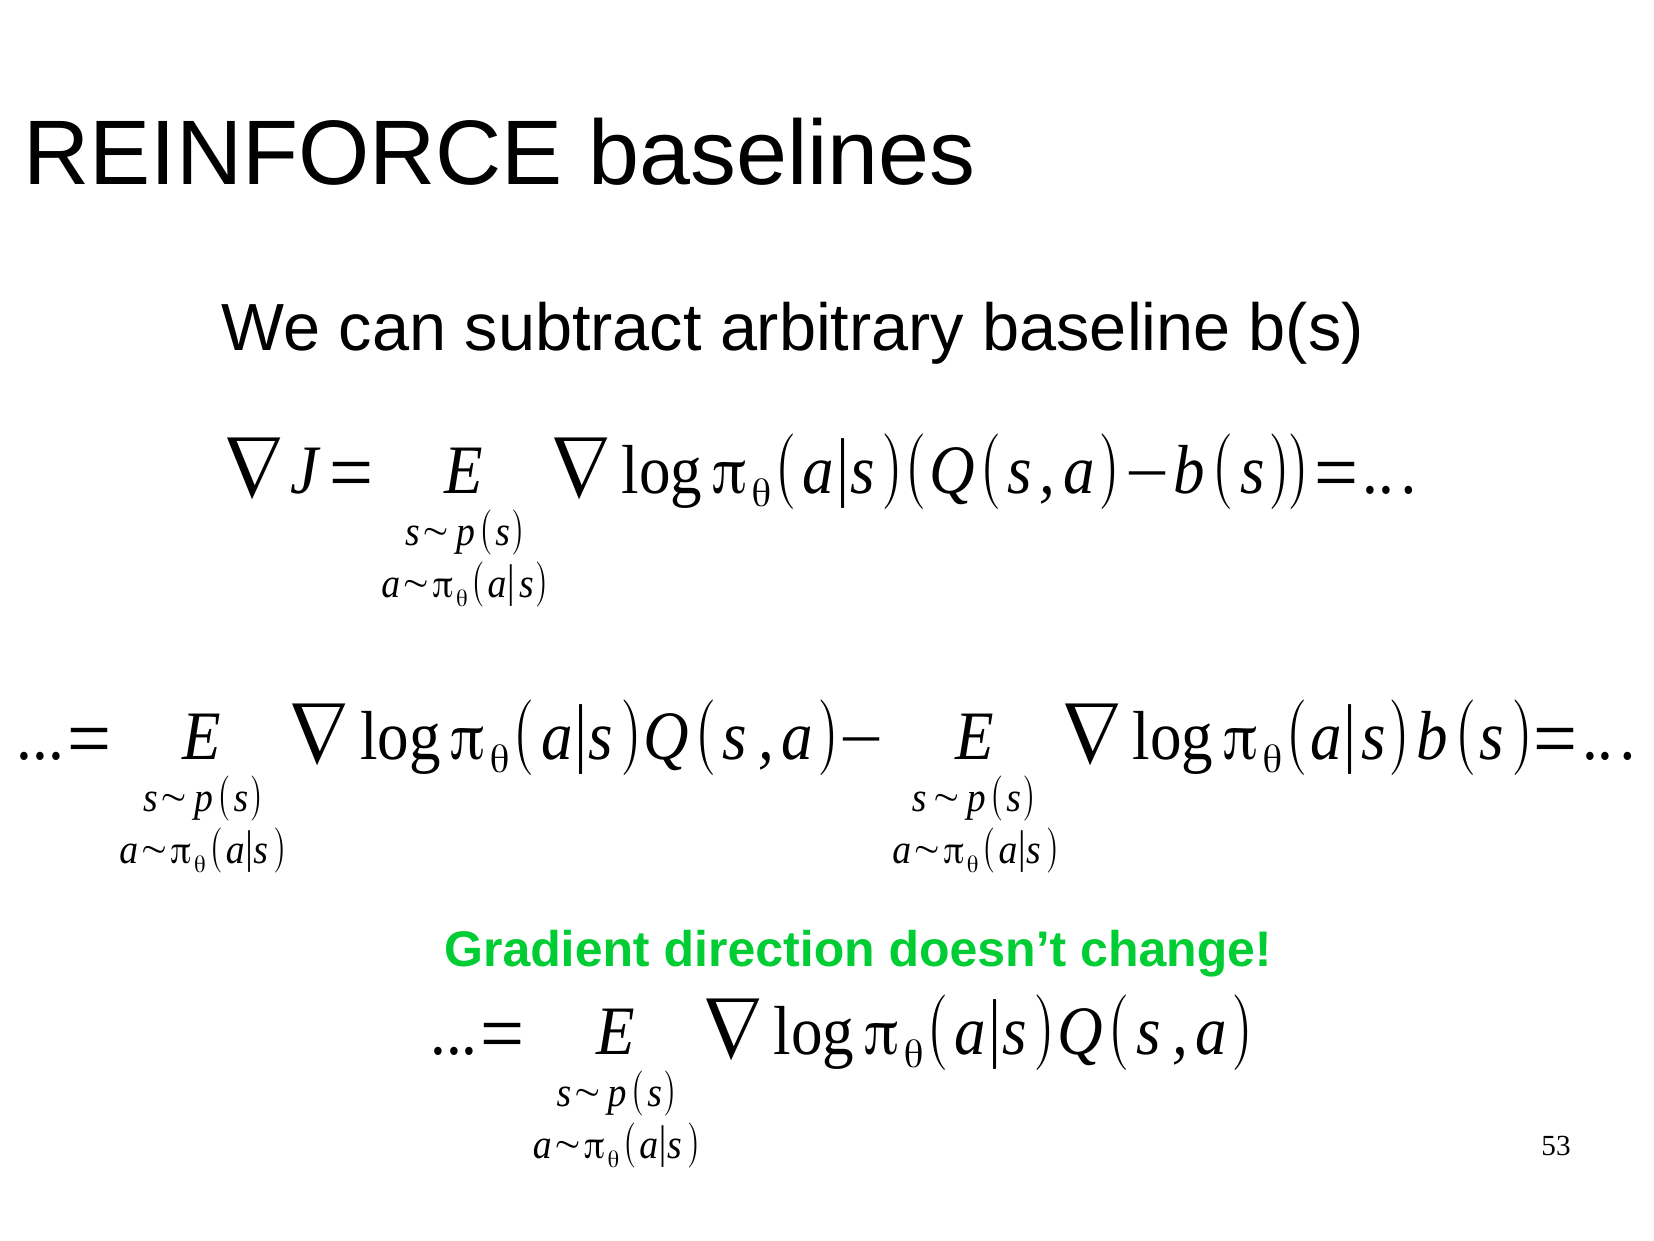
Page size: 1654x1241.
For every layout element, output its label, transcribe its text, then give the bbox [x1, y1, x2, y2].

list We can subtract arbitrary baseline b(s) [150, 876, 1422, 1186]
chart [1, 694, 1653, 876]
text_box Gradient direction doesn’t change! [396, 913, 1321, 985]
chart [207, 428, 1432, 610]
list We can subtract arbitrary baseline b(s) [150, 290, 1422, 694]
title REINFORCE baselines [23, 49, 1512, 257]
chart [414, 989, 1267, 1171]
